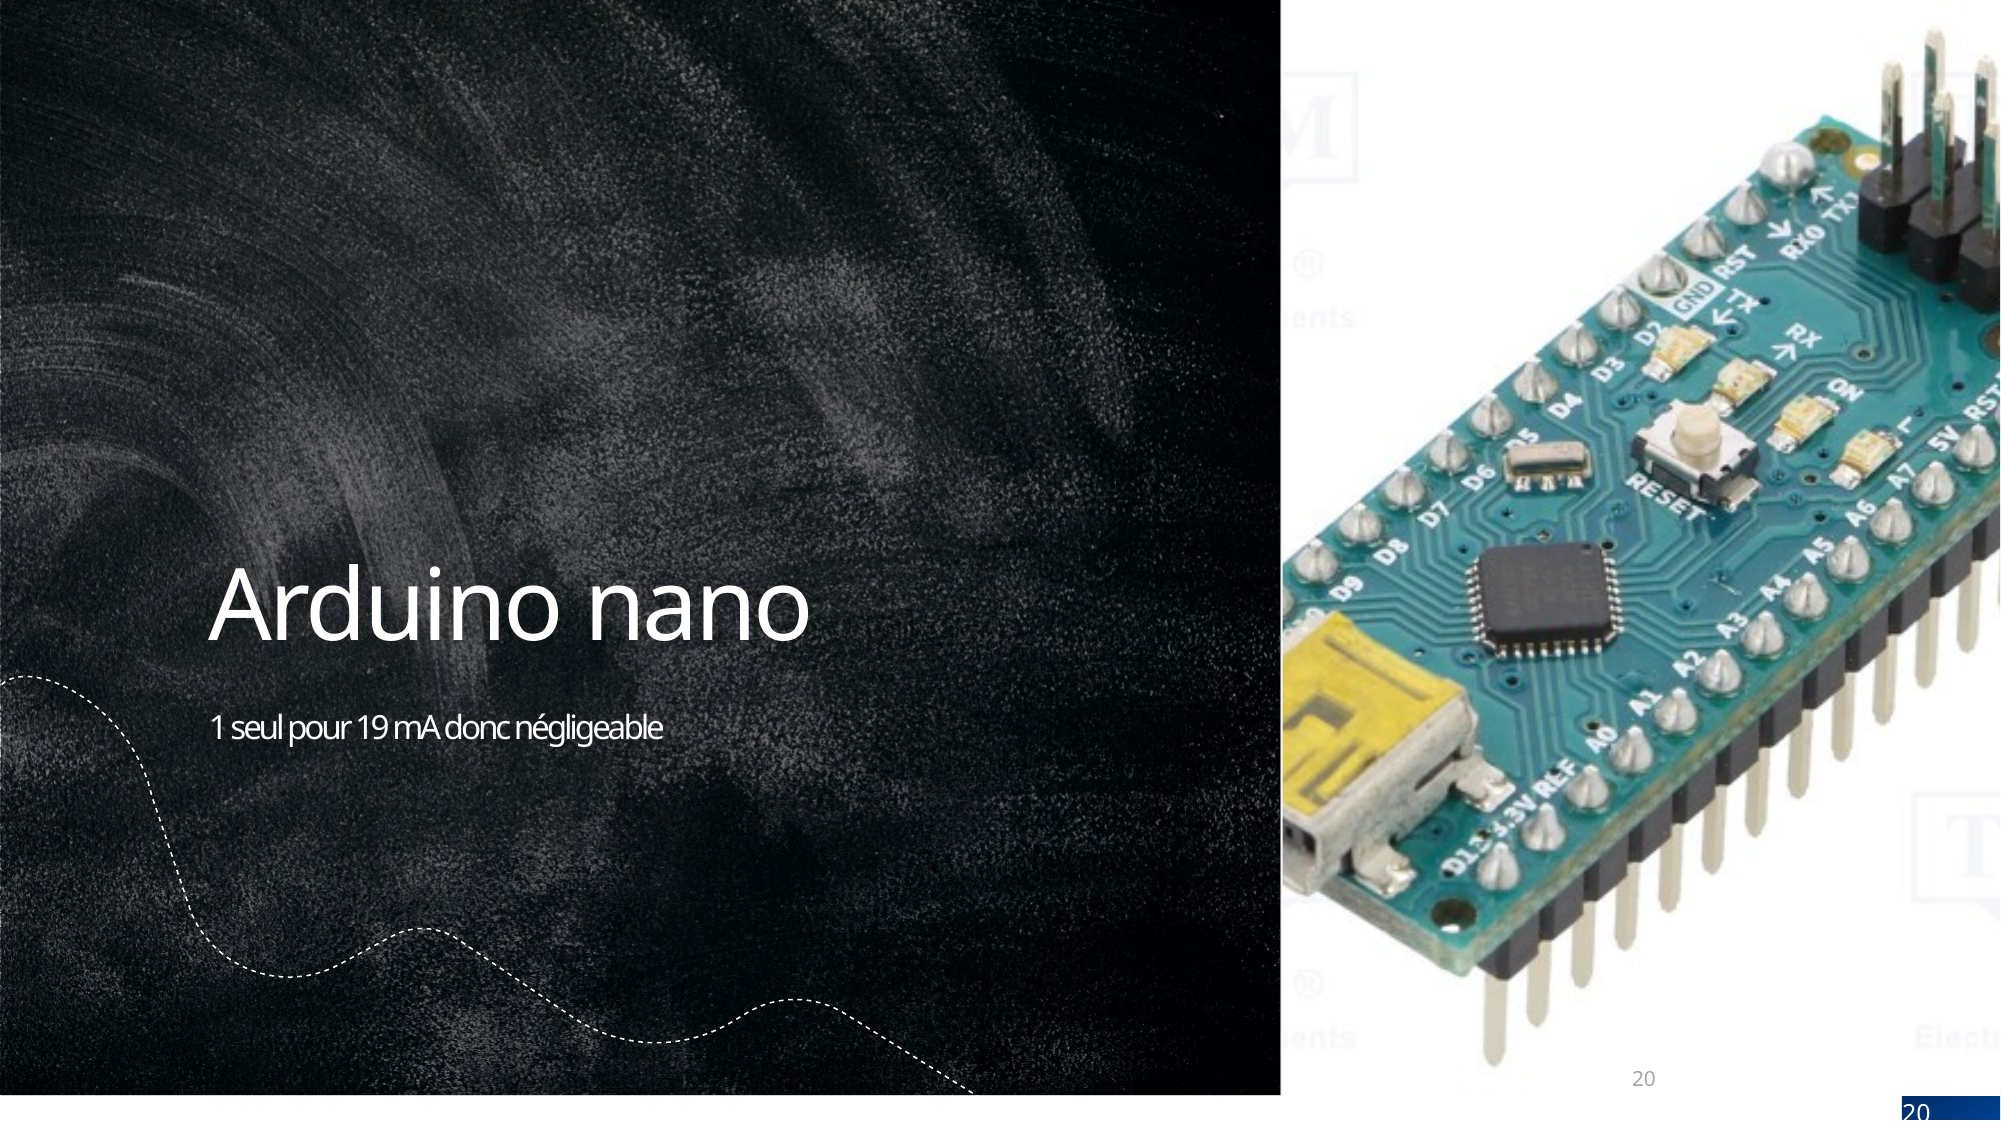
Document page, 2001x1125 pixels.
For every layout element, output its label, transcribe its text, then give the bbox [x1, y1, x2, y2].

title Arduino nano [208, 407, 826, 661]
text_box [1632, 1067, 1910, 1093]
text_box [1901, 1096, 2000, 1120]
subtitle 1 seul pour 19 mA donc négligeable [208, 701, 826, 811]
picture [1282, 0, 2000, 1096]
